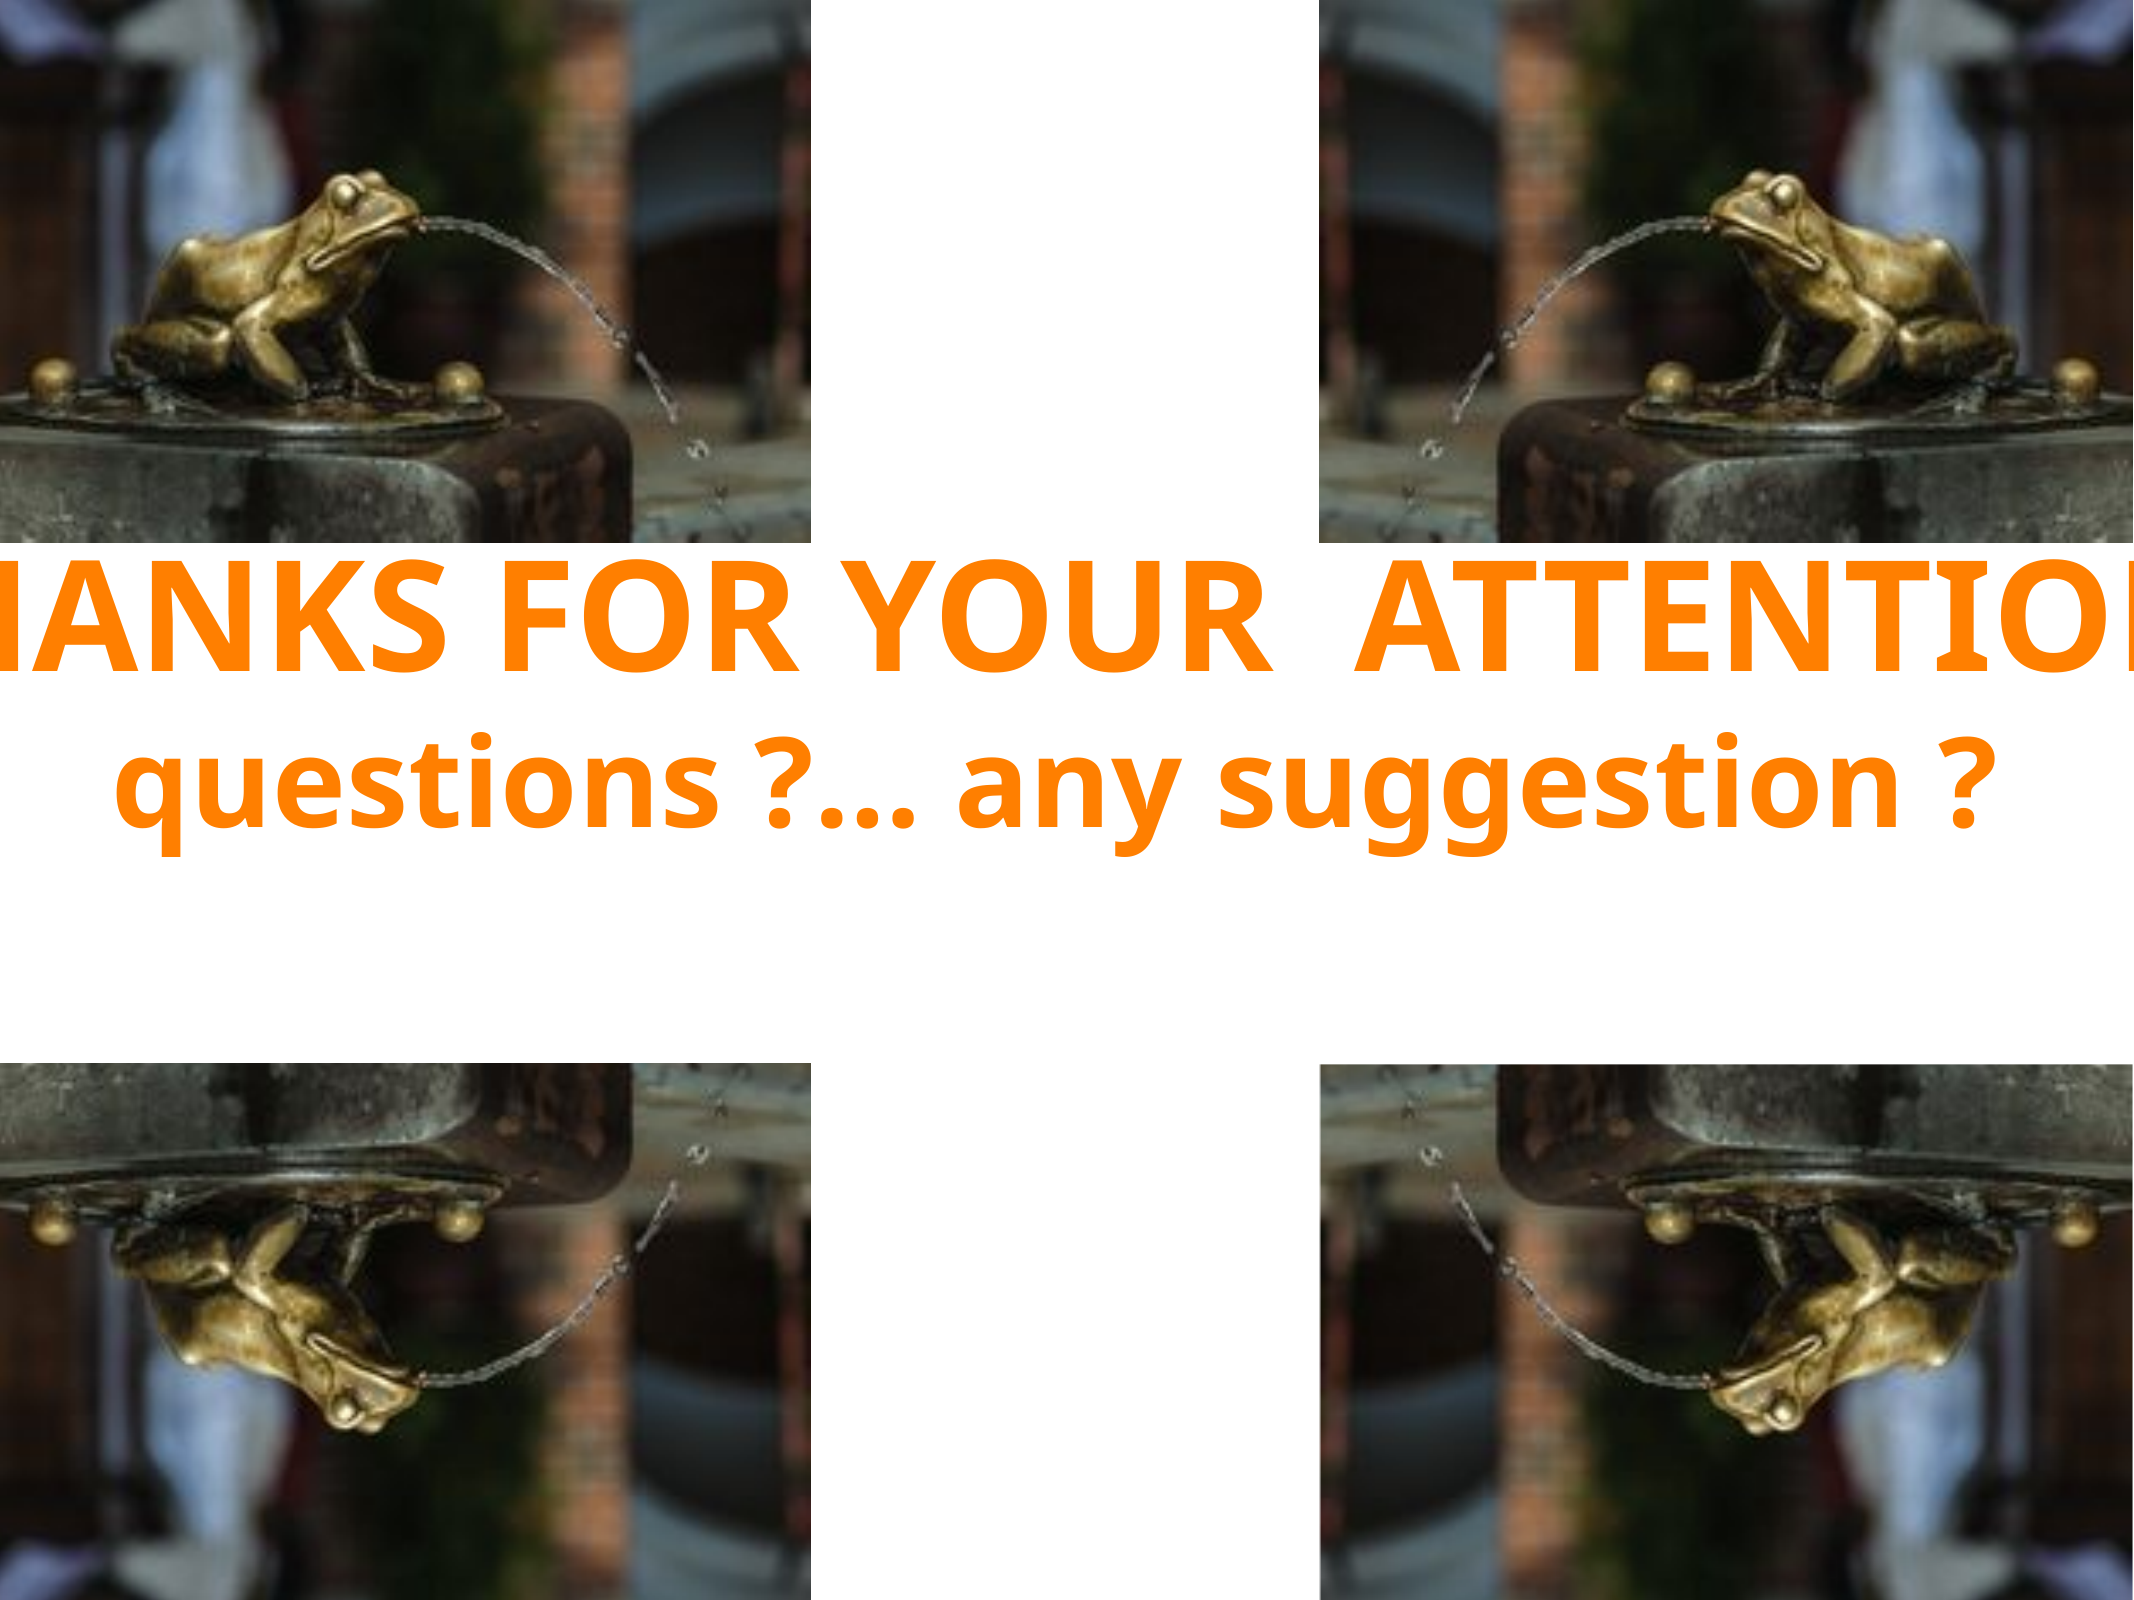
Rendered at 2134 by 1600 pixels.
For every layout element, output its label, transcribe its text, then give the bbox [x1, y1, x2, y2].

picture [0, 1063, 811, 1600]
picture [1319, 0, 2133, 543]
title THANKS FOR YOUR ATTENTION! questions ?… any suggestion ? [0, 509, 2134, 1065]
picture [0, 0, 811, 543]
picture [1319, 1063, 2133, 1600]
